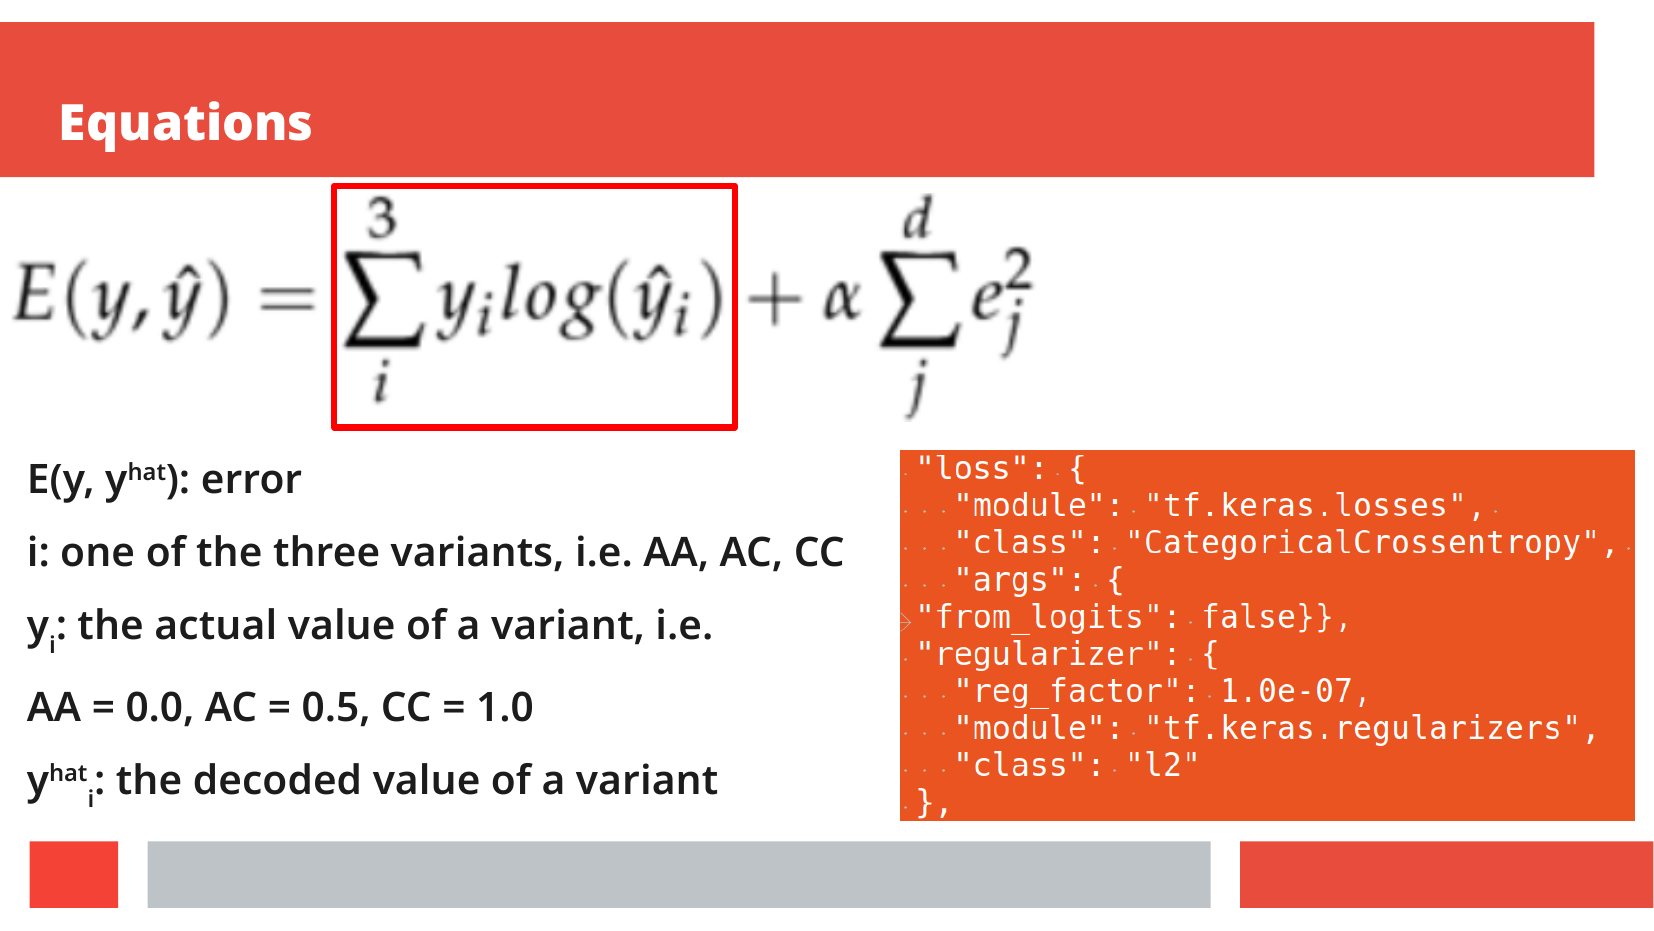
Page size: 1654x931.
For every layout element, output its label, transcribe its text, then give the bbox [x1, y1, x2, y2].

picture [738, 193, 1036, 422]
picture [11, 193, 331, 422]
title Equations [59, 44, 1595, 156]
list E(y, yhat): error i: one of the three variants, i.e. AA, AC, CC yi: the actual value of a variant, i.e. AA = 0.0, AC = 0.5, CC = 1.0 yhati: the decoded value of a variant [26, 450, 886, 826]
picture [337, 193, 732, 422]
picture [900, 450, 1635, 825]
